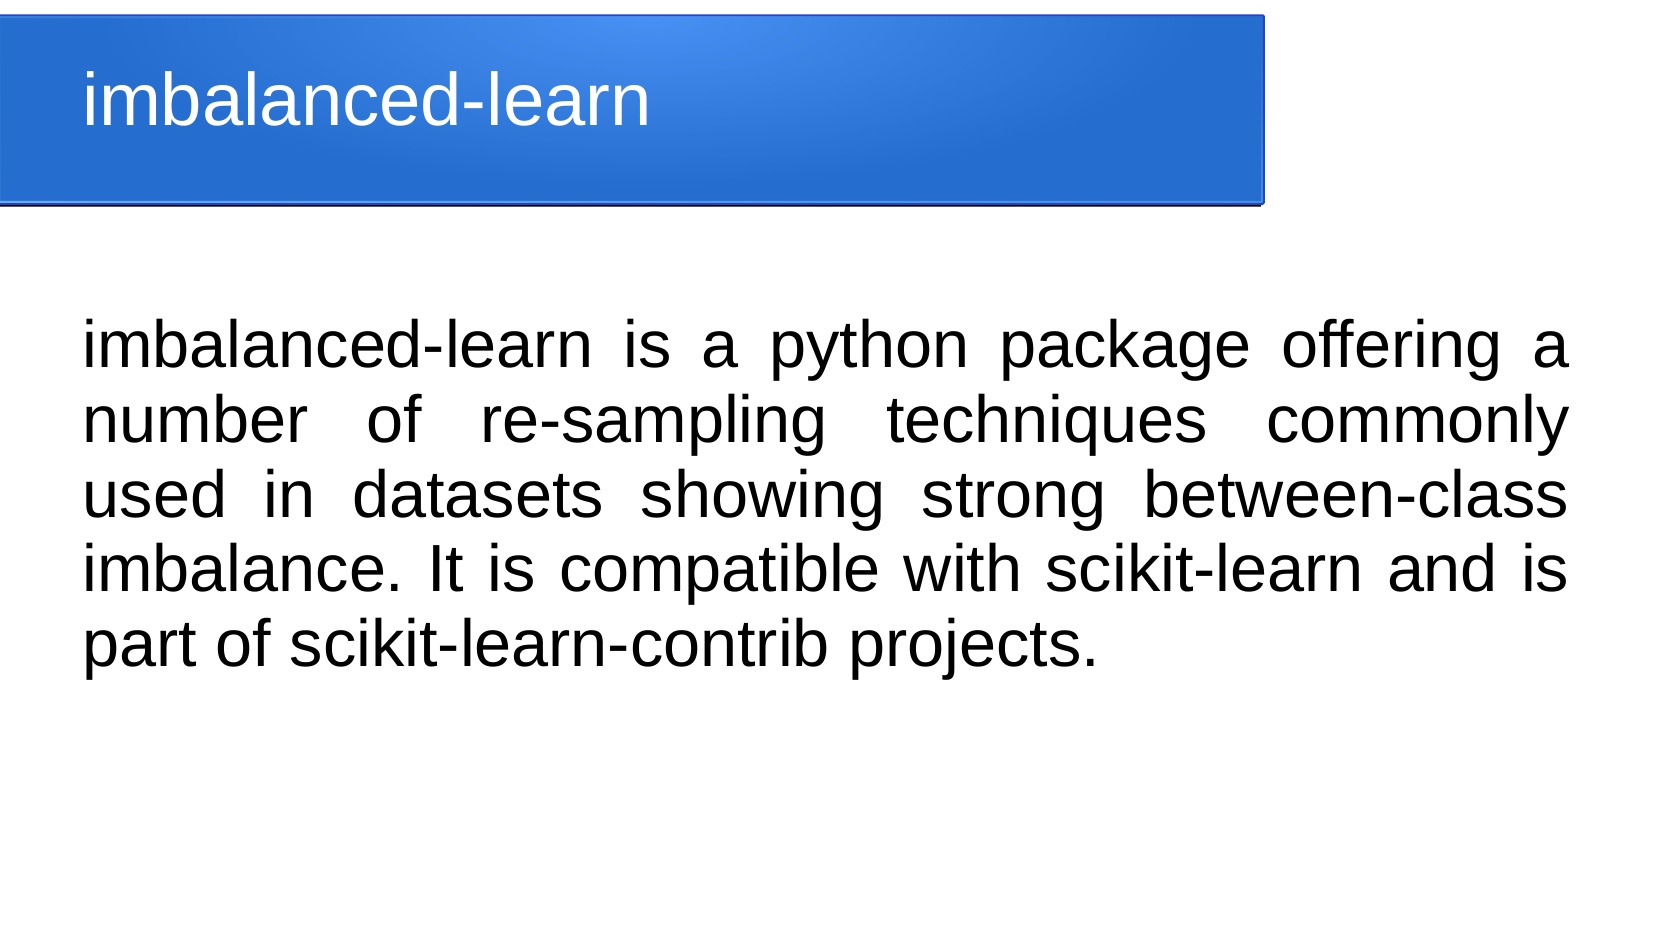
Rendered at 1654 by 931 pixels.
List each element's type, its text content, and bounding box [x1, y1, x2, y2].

subtitle imbalanced-learn is a python package offering a number of re-sampling techniques commonly used in datasets showing strong between-class imbalance. It is compatible with scikit-learn and is part of scikit-learn-contrib projects. [82, 224, 1571, 764]
title imbalanced-learn [82, 58, 1235, 224]
